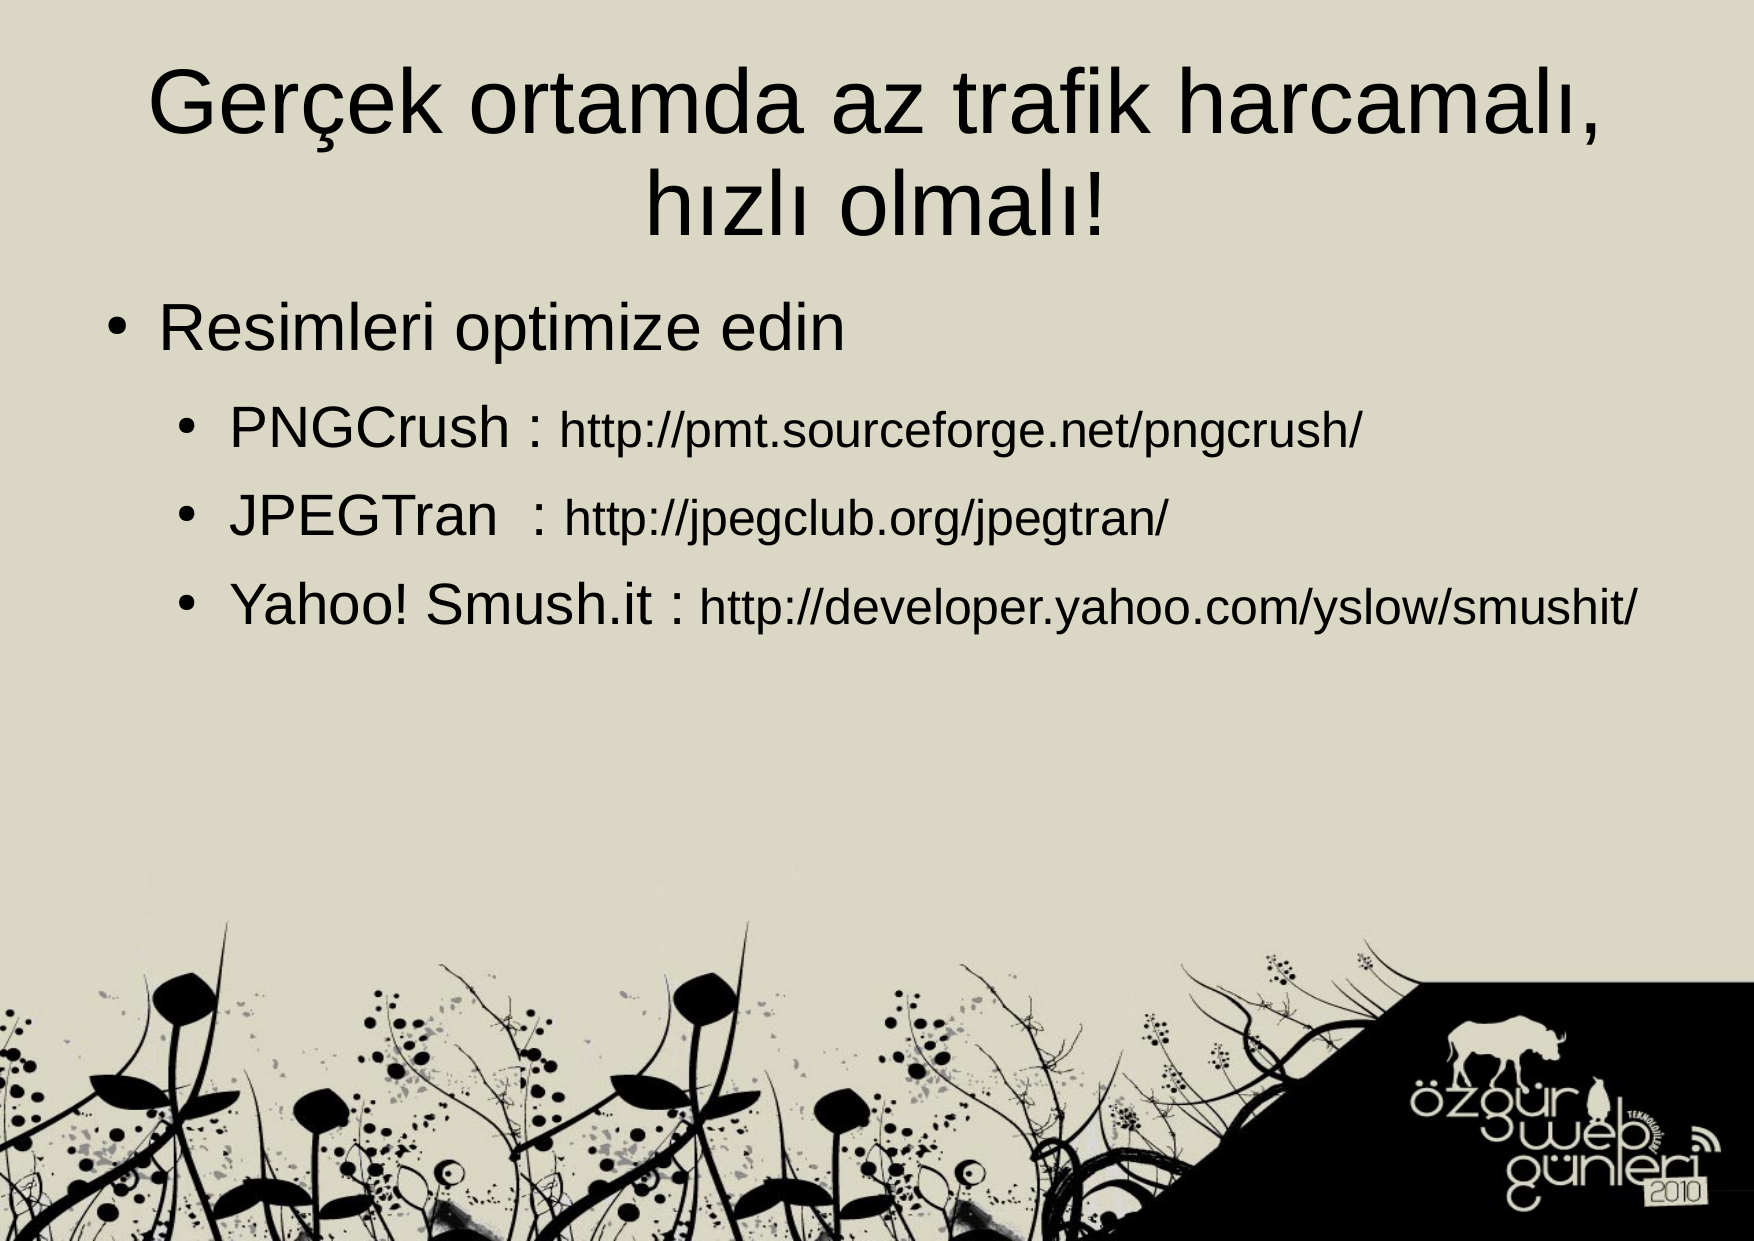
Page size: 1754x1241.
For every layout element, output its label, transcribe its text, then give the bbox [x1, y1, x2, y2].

list Resimleri optimize edin PNGCrush : http://pmt.sourceforge.net/pngcrush/ JPEGTran : http://jpegclub.org/jpegtran/ Yahoo! Smush.it : http://developer.yahoo.com/yslow/smushit/ [87, 290, 1667, 1109]
title Gerçek ortamda az trafik harcamalı, hızlı olmalı! [87, 50, 1667, 256]
picture [0, 0, 1754, 1241]
